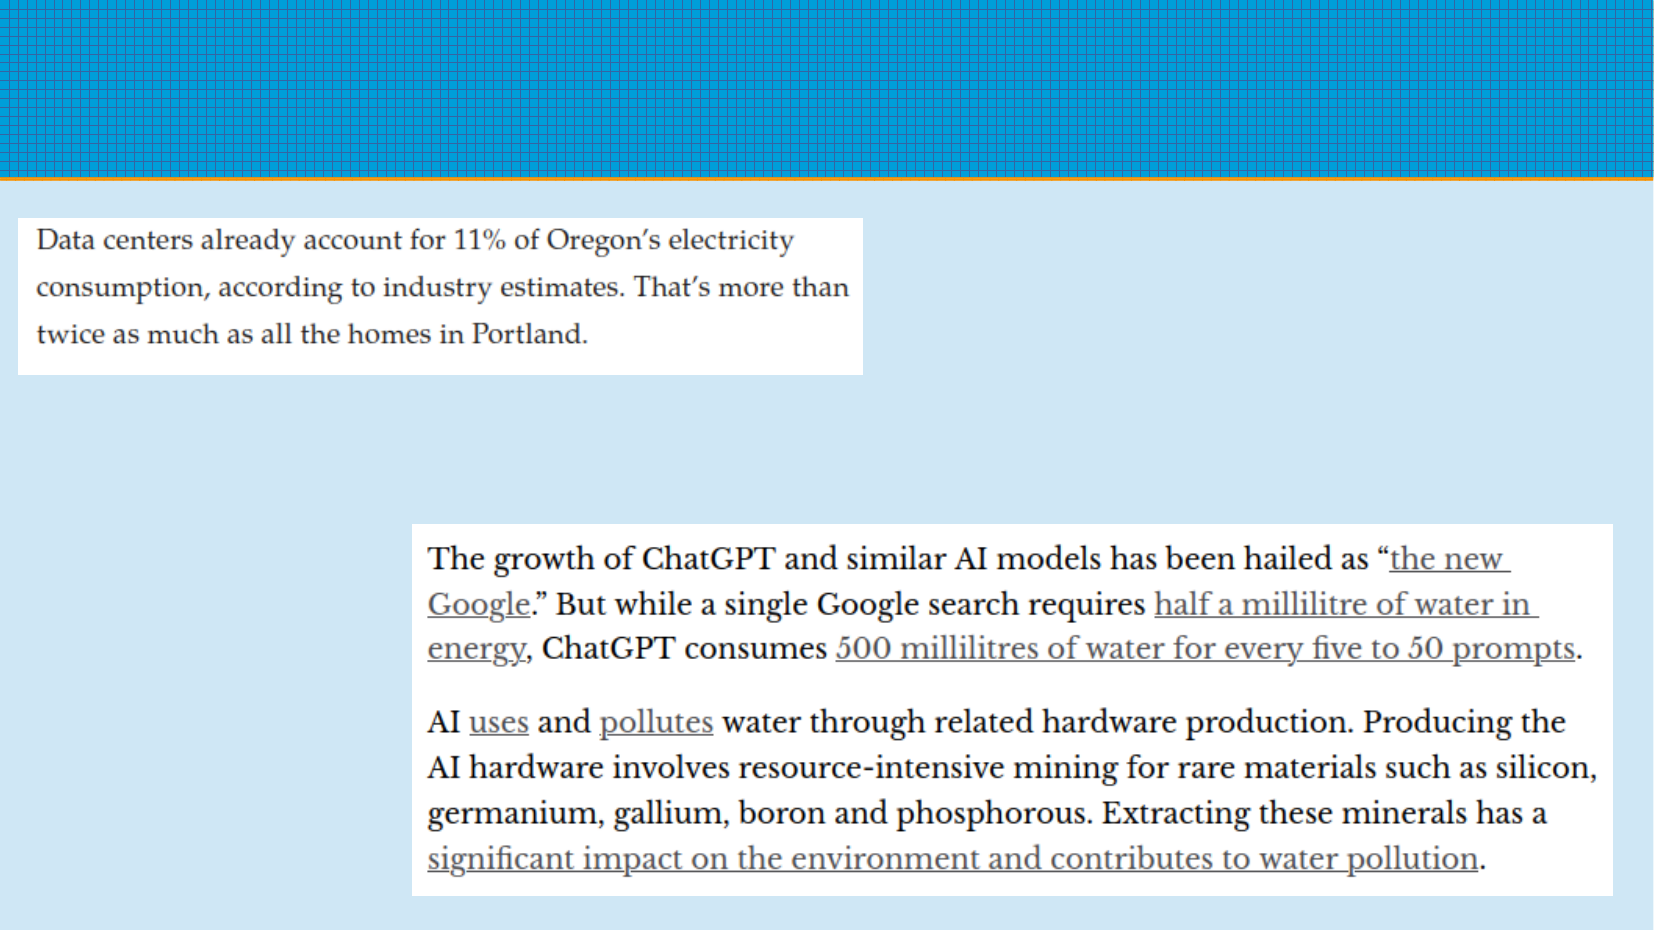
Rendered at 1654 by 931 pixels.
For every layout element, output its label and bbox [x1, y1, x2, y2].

picture [412, 524, 1613, 896]
picture [18, 218, 863, 376]
